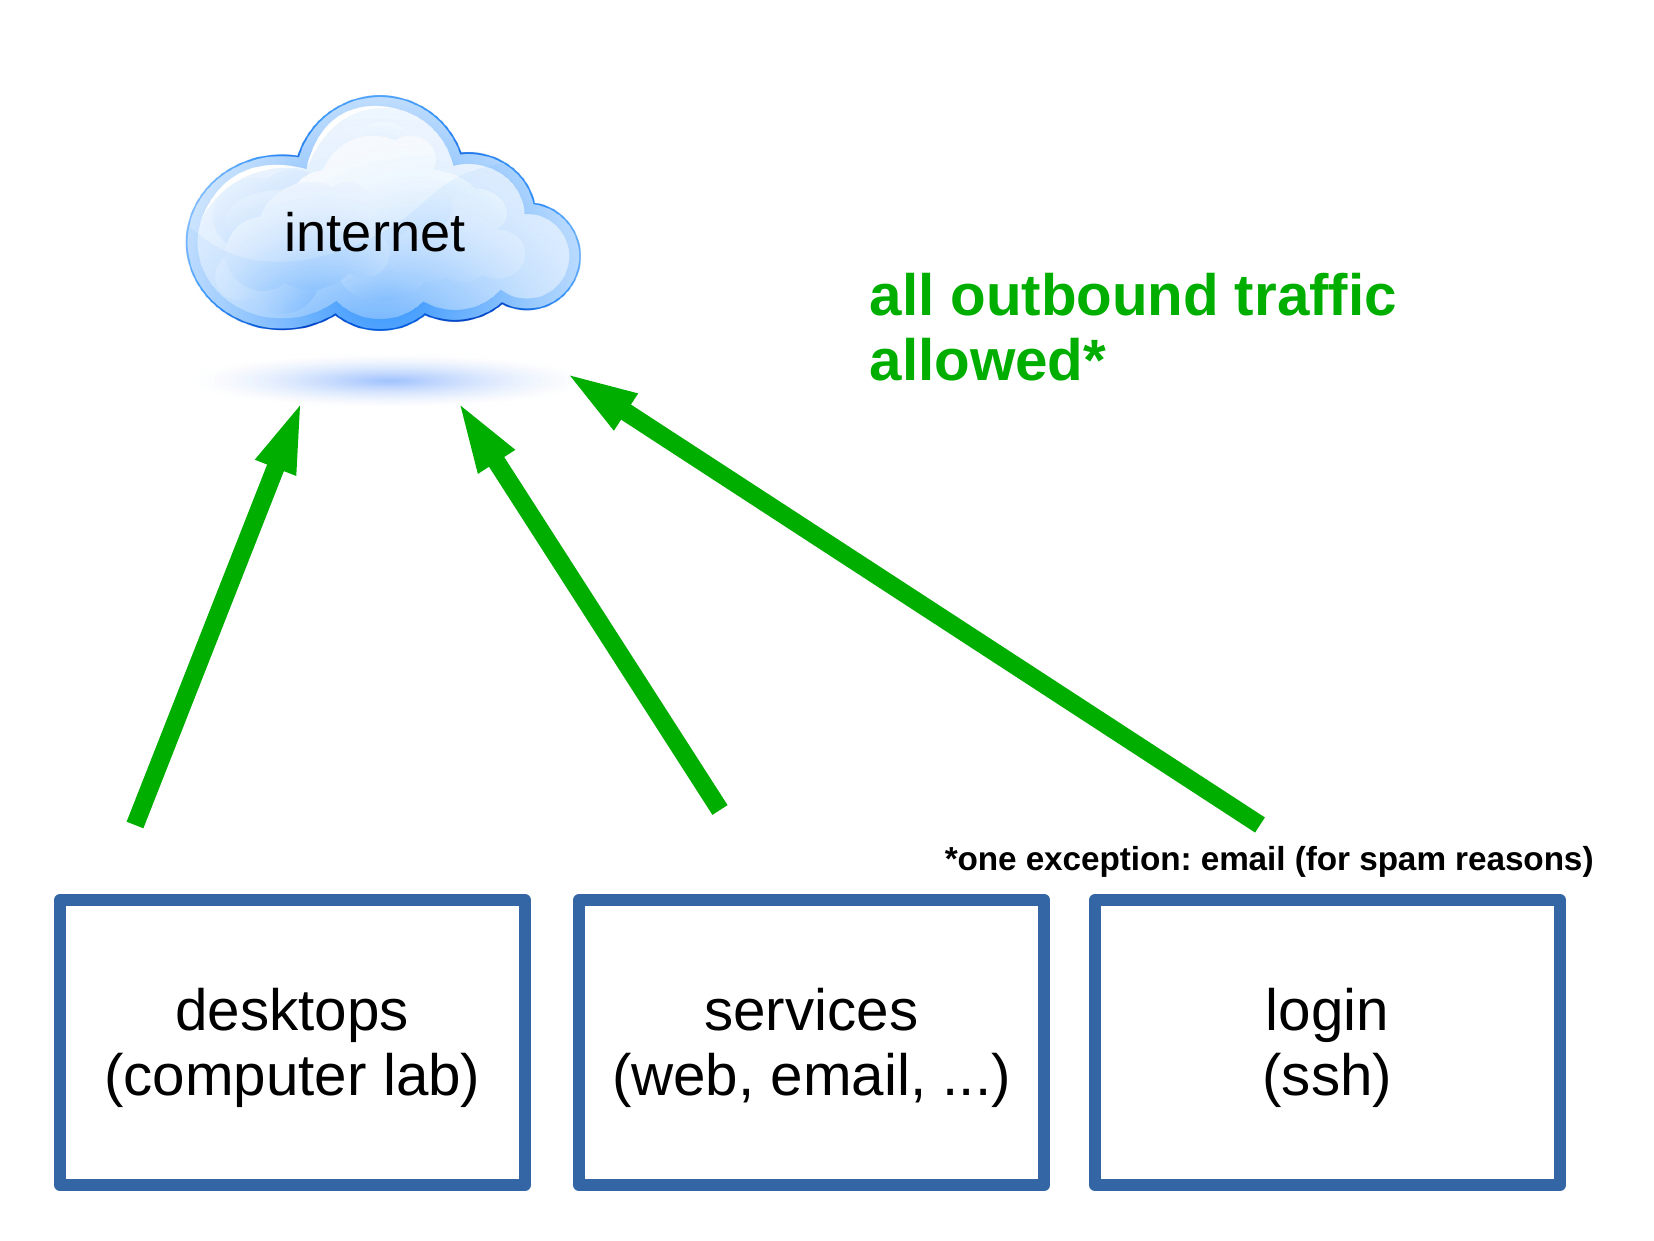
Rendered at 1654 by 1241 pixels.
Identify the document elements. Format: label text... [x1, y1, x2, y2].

text_box services (web, email, ...) [579, 900, 1045, 1186]
text_box login (ssh) [1095, 900, 1561, 1186]
text_box *one exception: email (for spam reasons) [930, 833, 1654, 886]
text_box internet [270, 194, 796, 271]
text_box all outbound traffic allowed* [855, 255, 1636, 400]
picture [150, 74, 616, 406]
text_box desktops (computer lab) [60, 900, 526, 1186]
